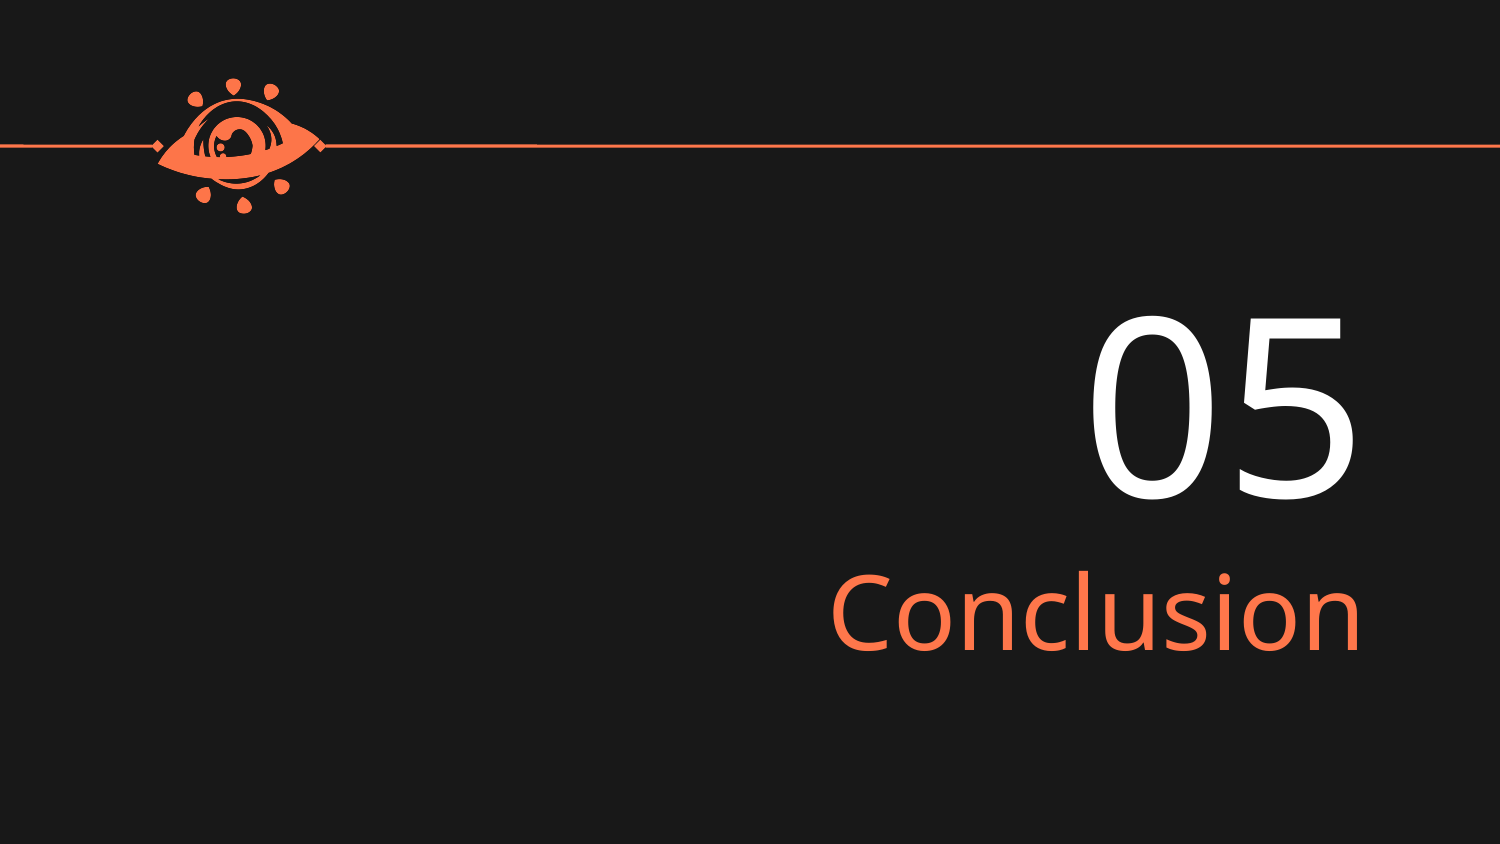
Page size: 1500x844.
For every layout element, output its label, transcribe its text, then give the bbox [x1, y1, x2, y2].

title 05 [620, 283, 1382, 513]
title Conclusion [565, 539, 1382, 678]
picture [157, 78, 320, 214]
